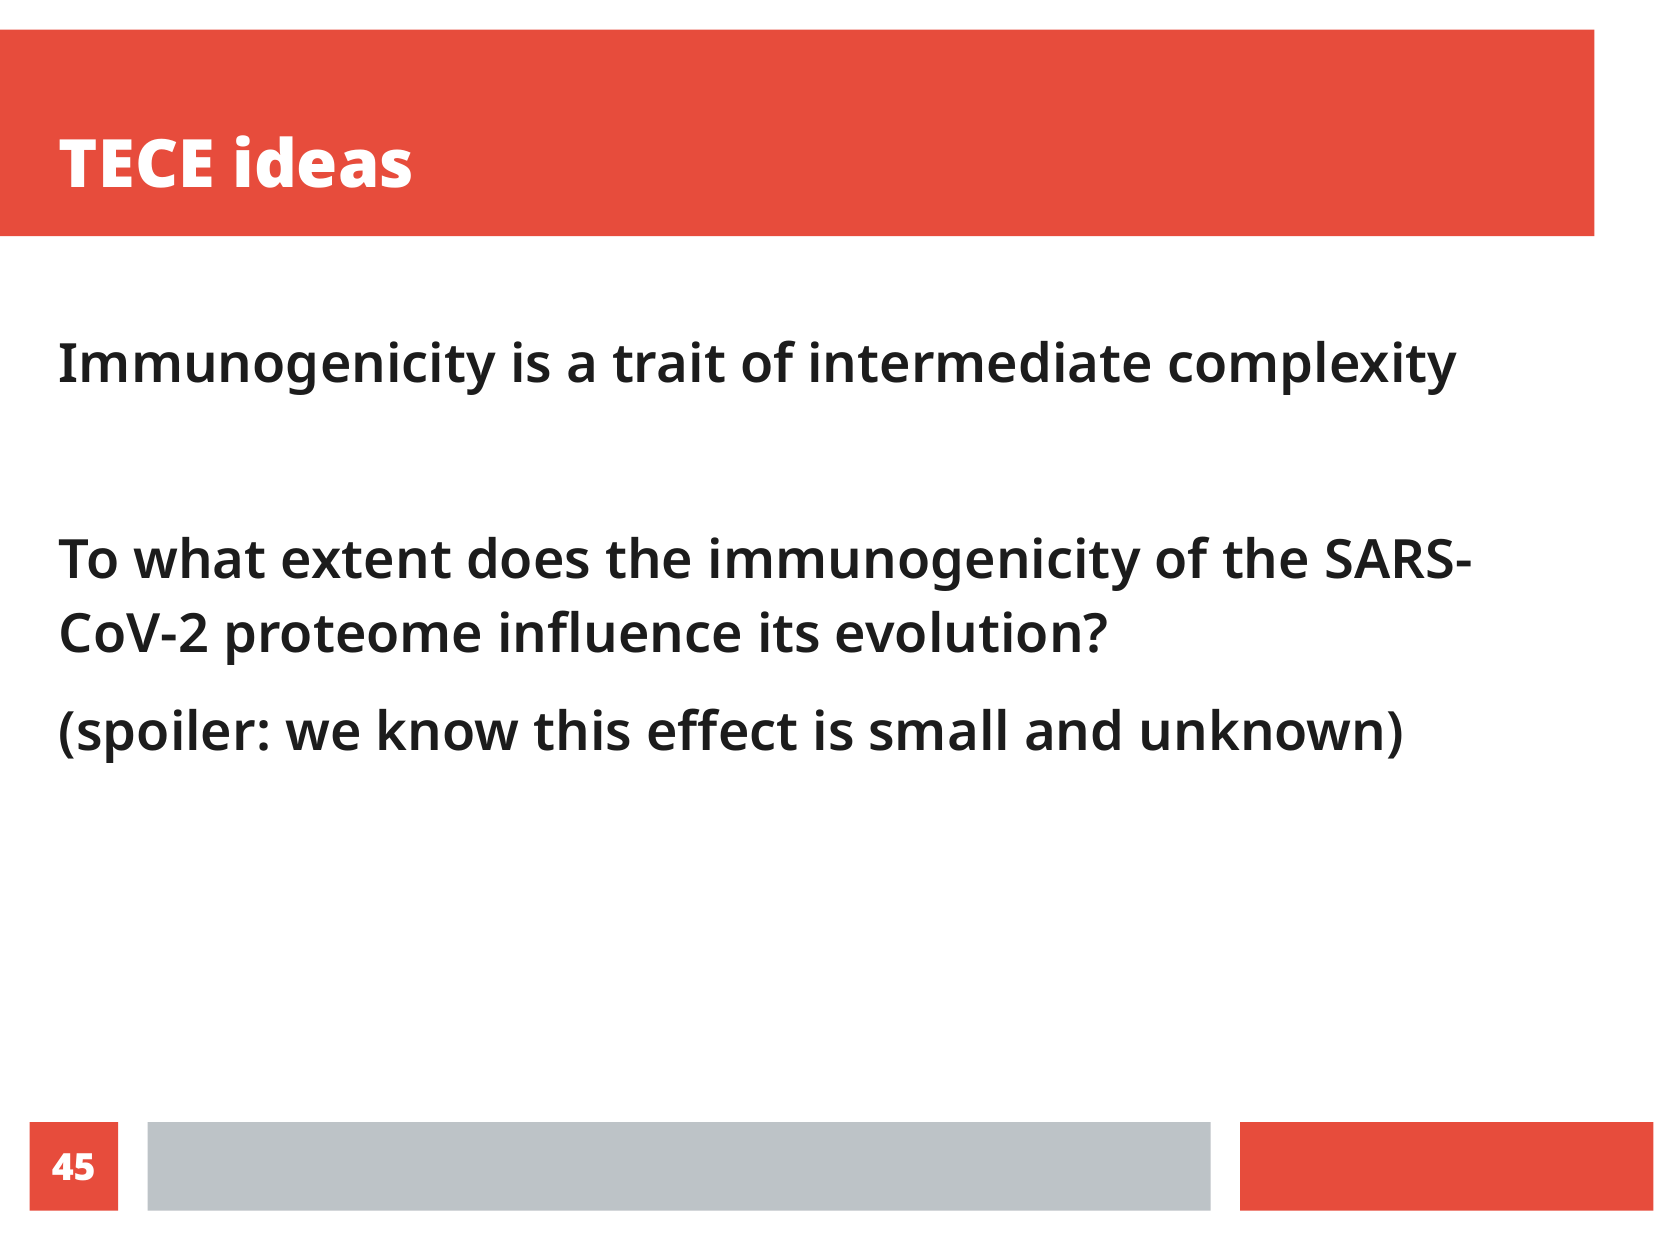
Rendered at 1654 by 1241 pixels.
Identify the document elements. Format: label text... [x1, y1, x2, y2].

title TECE ideas [59, 59, 1595, 207]
list Immunogenicity is a trait of intermediate complexity To what extent does the immunogenicity of the SARS-CoV-2 proteome influence its evolution? (spoiler: we know this effect is small and unknown) [59, 324, 1565, 1093]
